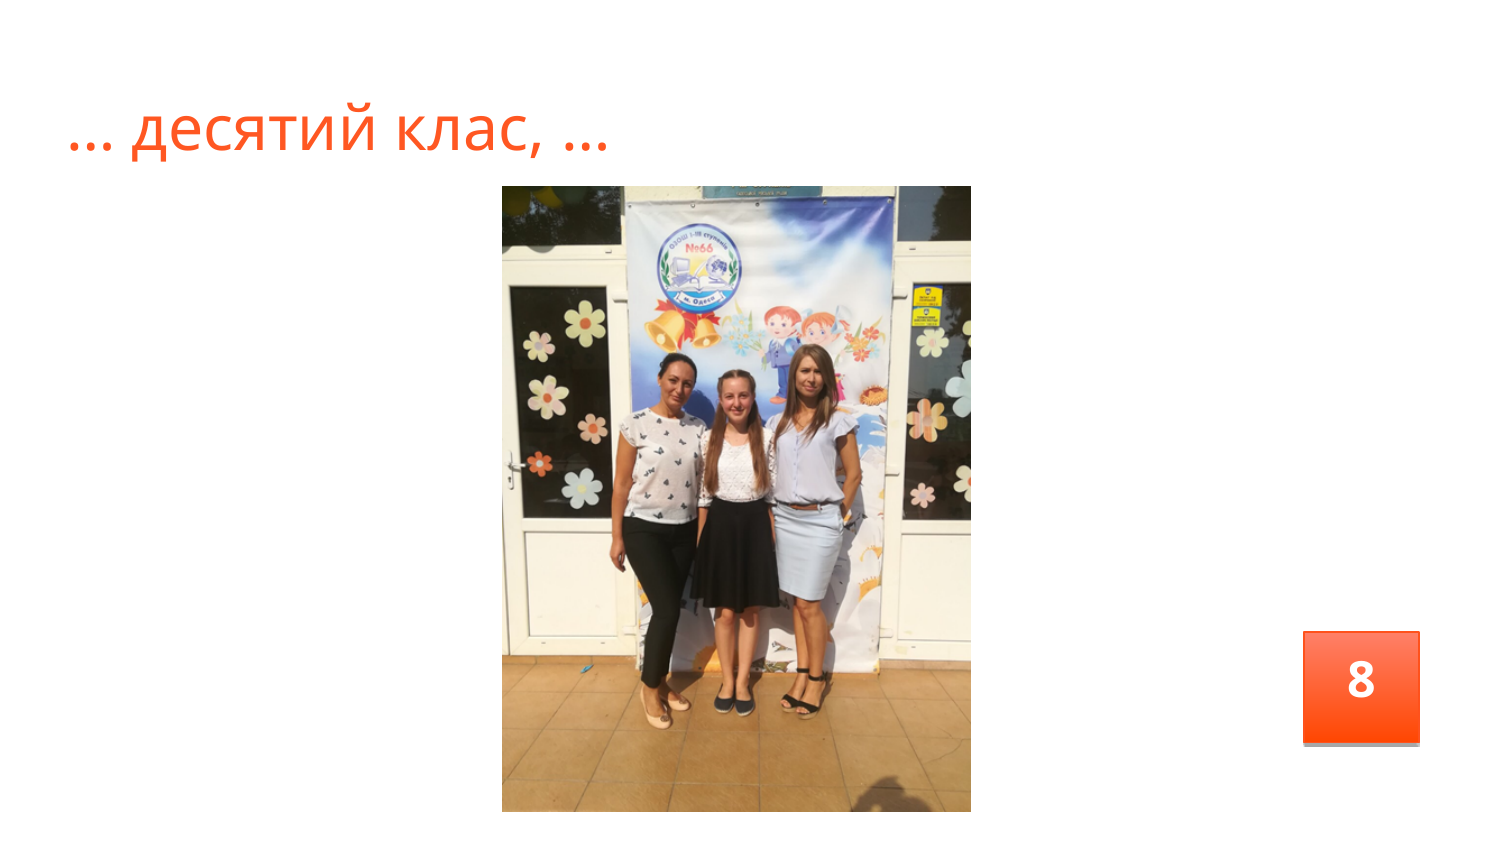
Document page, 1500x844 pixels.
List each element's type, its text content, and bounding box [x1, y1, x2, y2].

picture [502, 186, 971, 812]
text_box 8 [1304, 632, 1419, 743]
title … десятий клас, … [51, 72, 1449, 167]
